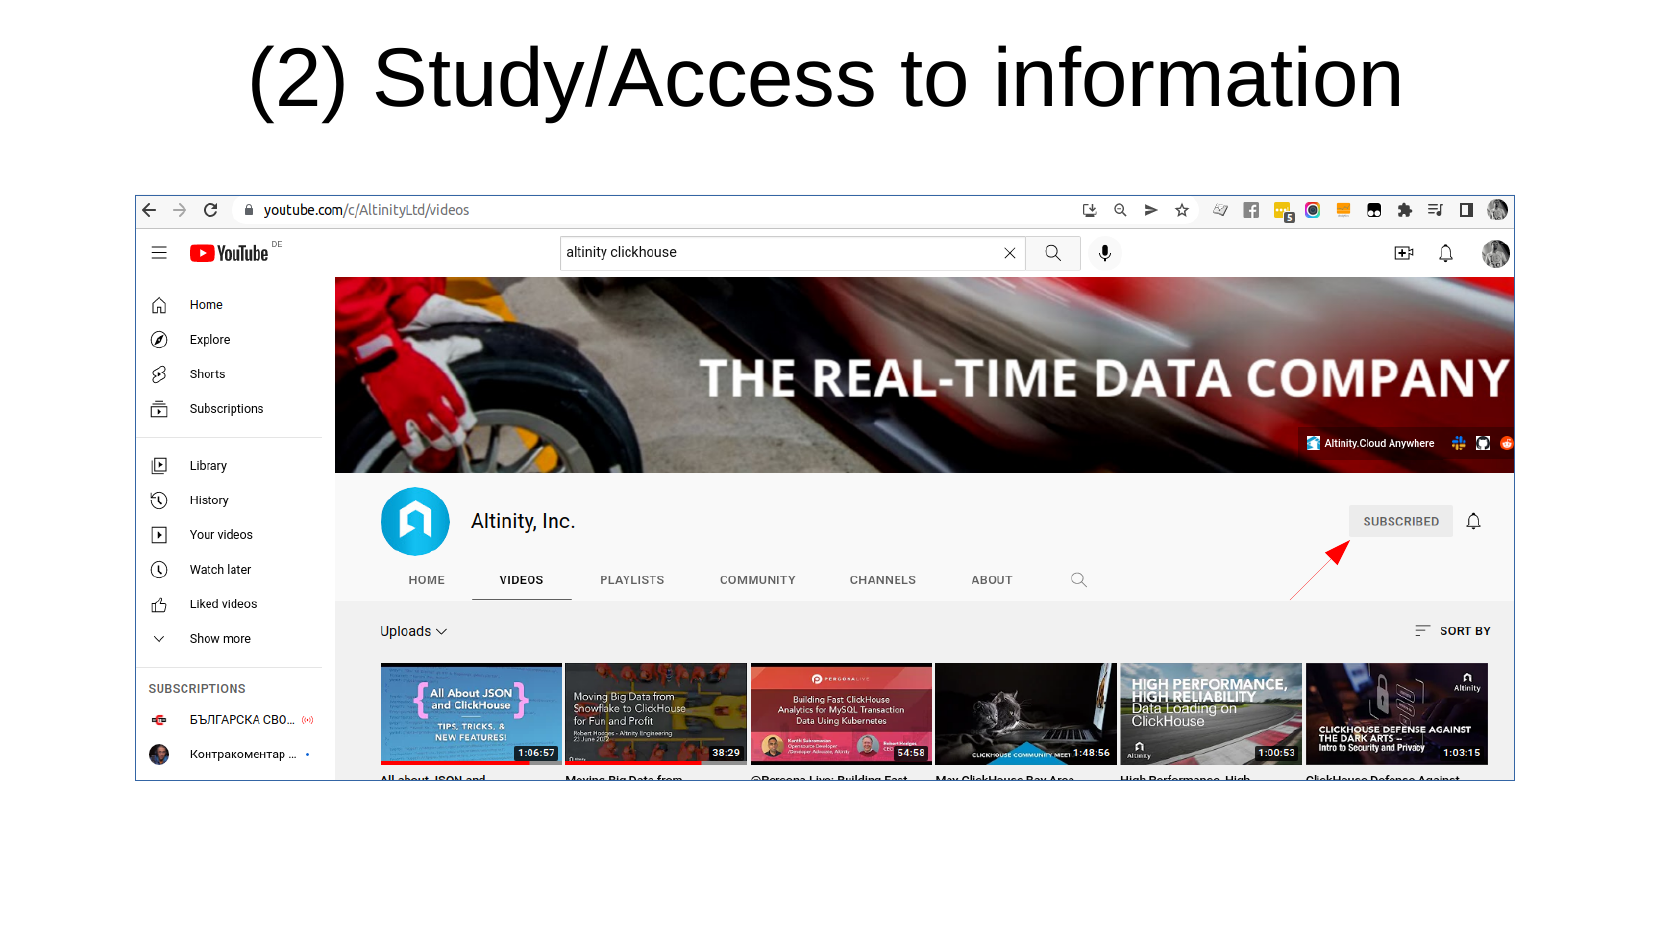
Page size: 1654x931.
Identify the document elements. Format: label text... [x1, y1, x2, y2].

title (2) Study/Access to information [82, 0, 1571, 156]
picture [135, 194, 1515, 781]
